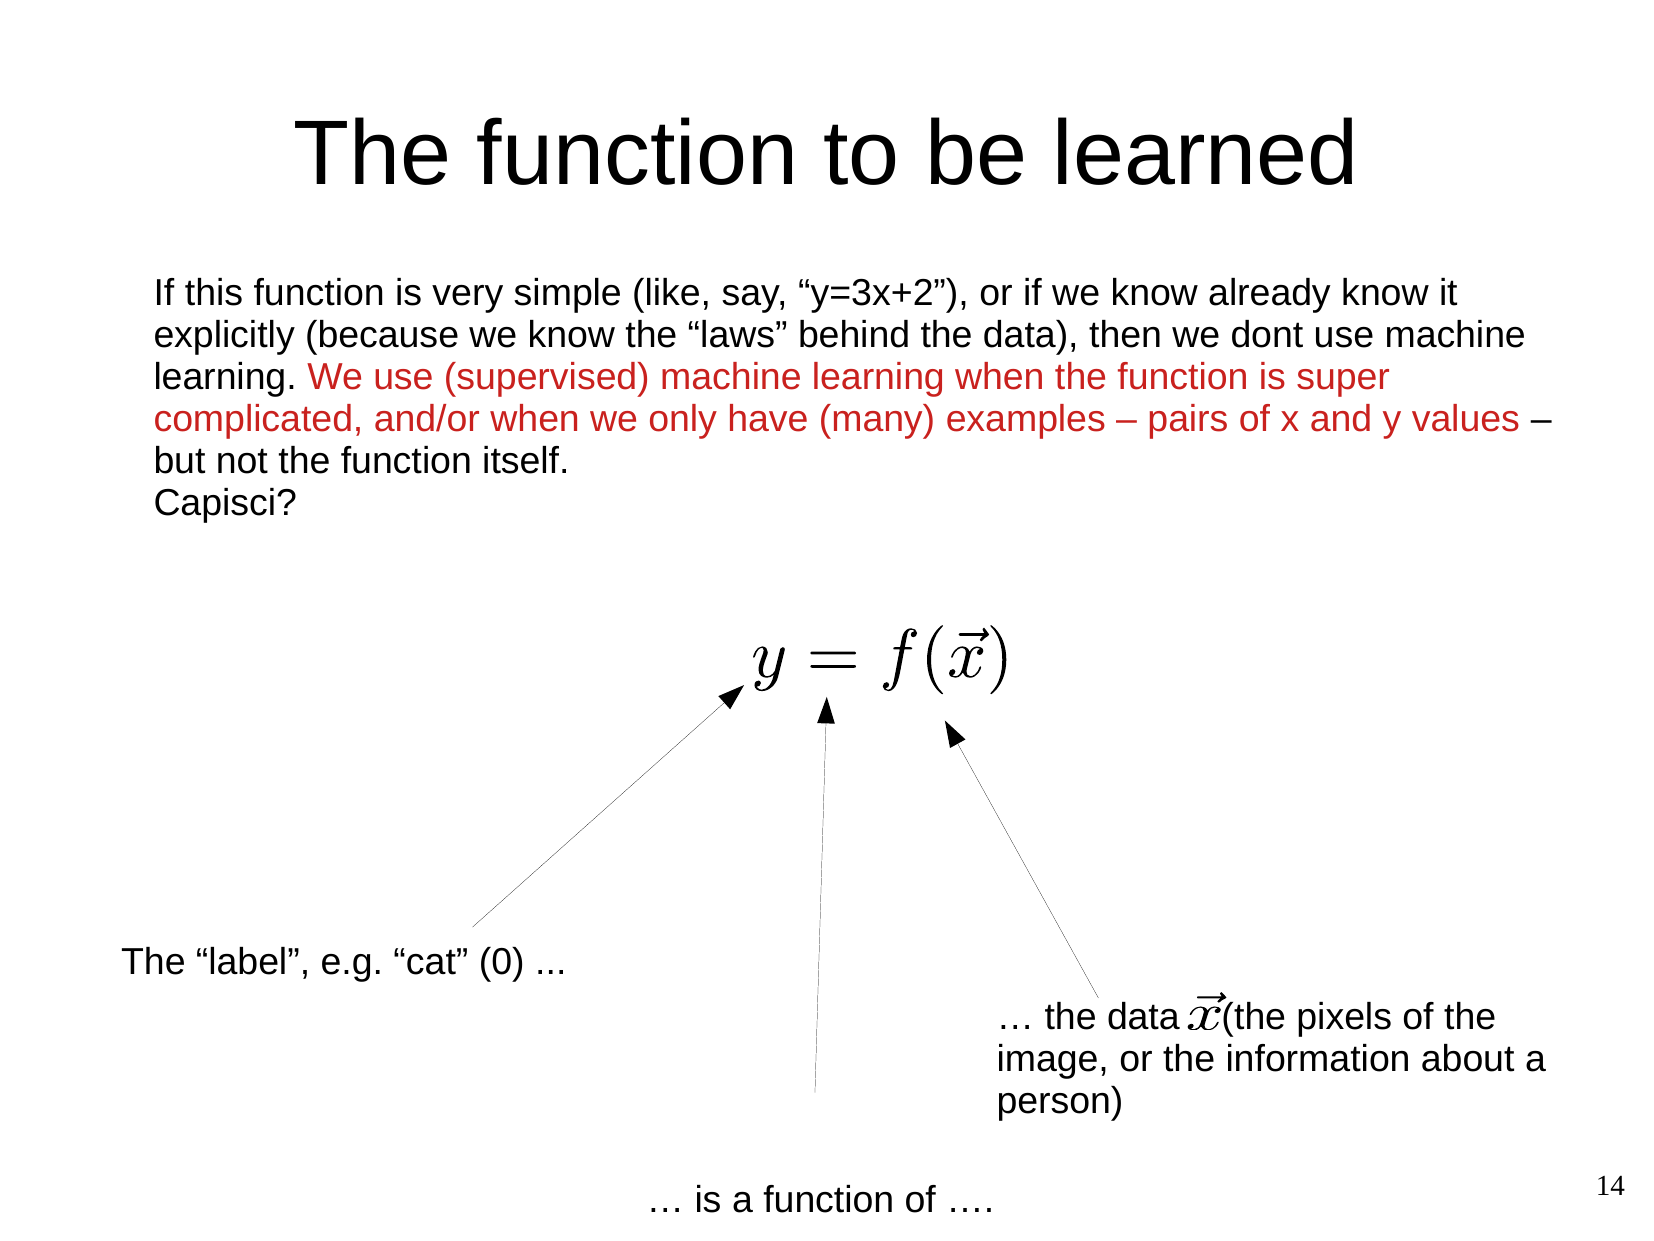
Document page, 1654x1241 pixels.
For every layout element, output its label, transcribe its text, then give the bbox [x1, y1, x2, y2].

list If this function is very simple (like, say, “y=3x+2”), or if we know already know it explicitly (because we know the “laws” behind the data), then we dont use machine learning. We use (supervised) machine learning when the function is super complicated, and/or when we only have (many) examples – pairs of x and y values – but not the function itself. Capisci? [82, 271, 1571, 1087]
picture [748, 622, 1016, 697]
picture [1184, 992, 1229, 1030]
text_box The “label”, e.g. “cat” (0) ... [106, 933, 804, 990]
text_box … is a function of …. [631, 1171, 1329, 1229]
text_box … the data (the pixels of the image, or the information about a person) [981, 988, 1620, 1130]
title The function to be learned [82, 49, 1571, 257]
